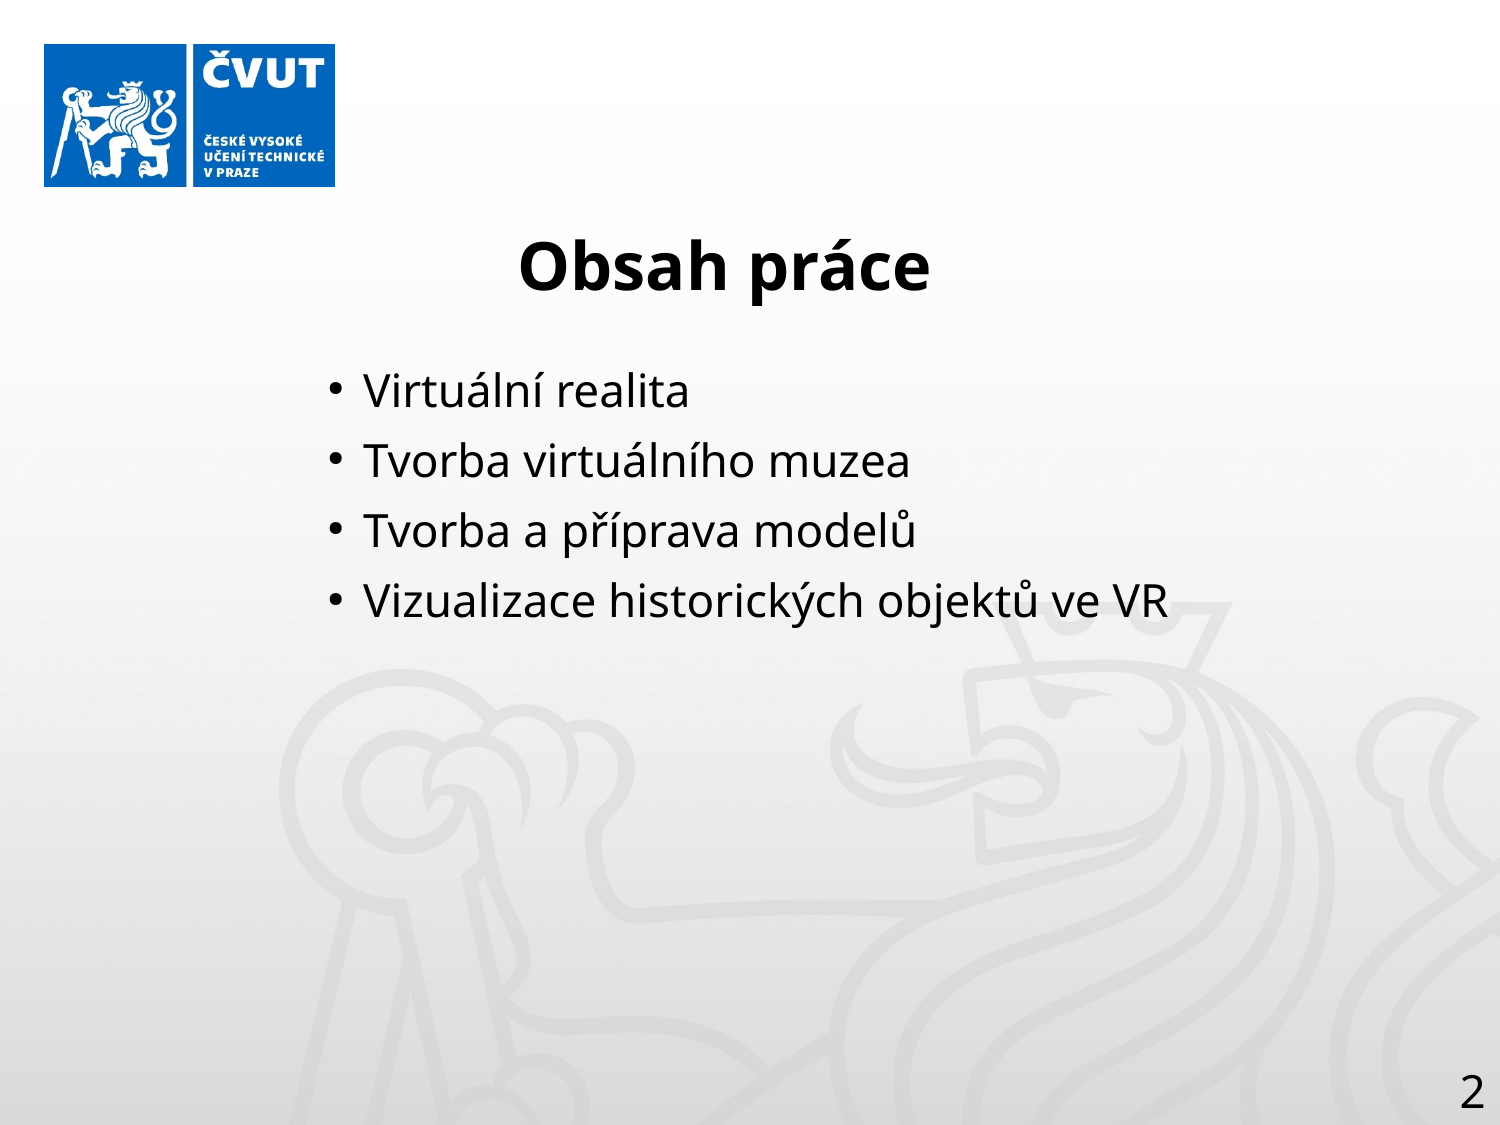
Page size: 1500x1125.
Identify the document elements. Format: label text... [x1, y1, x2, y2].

picture [0, 0, 1500, 1125]
text_box 2 [1444, 1055, 1500, 1125]
title Obsah práce [502, 224, 998, 292]
subtitle Virtuální realita Tvorba virtuálního muzea Tvorba a příprava modelů Vizualizace historických objektů ve VR [327, 292, 1173, 676]
